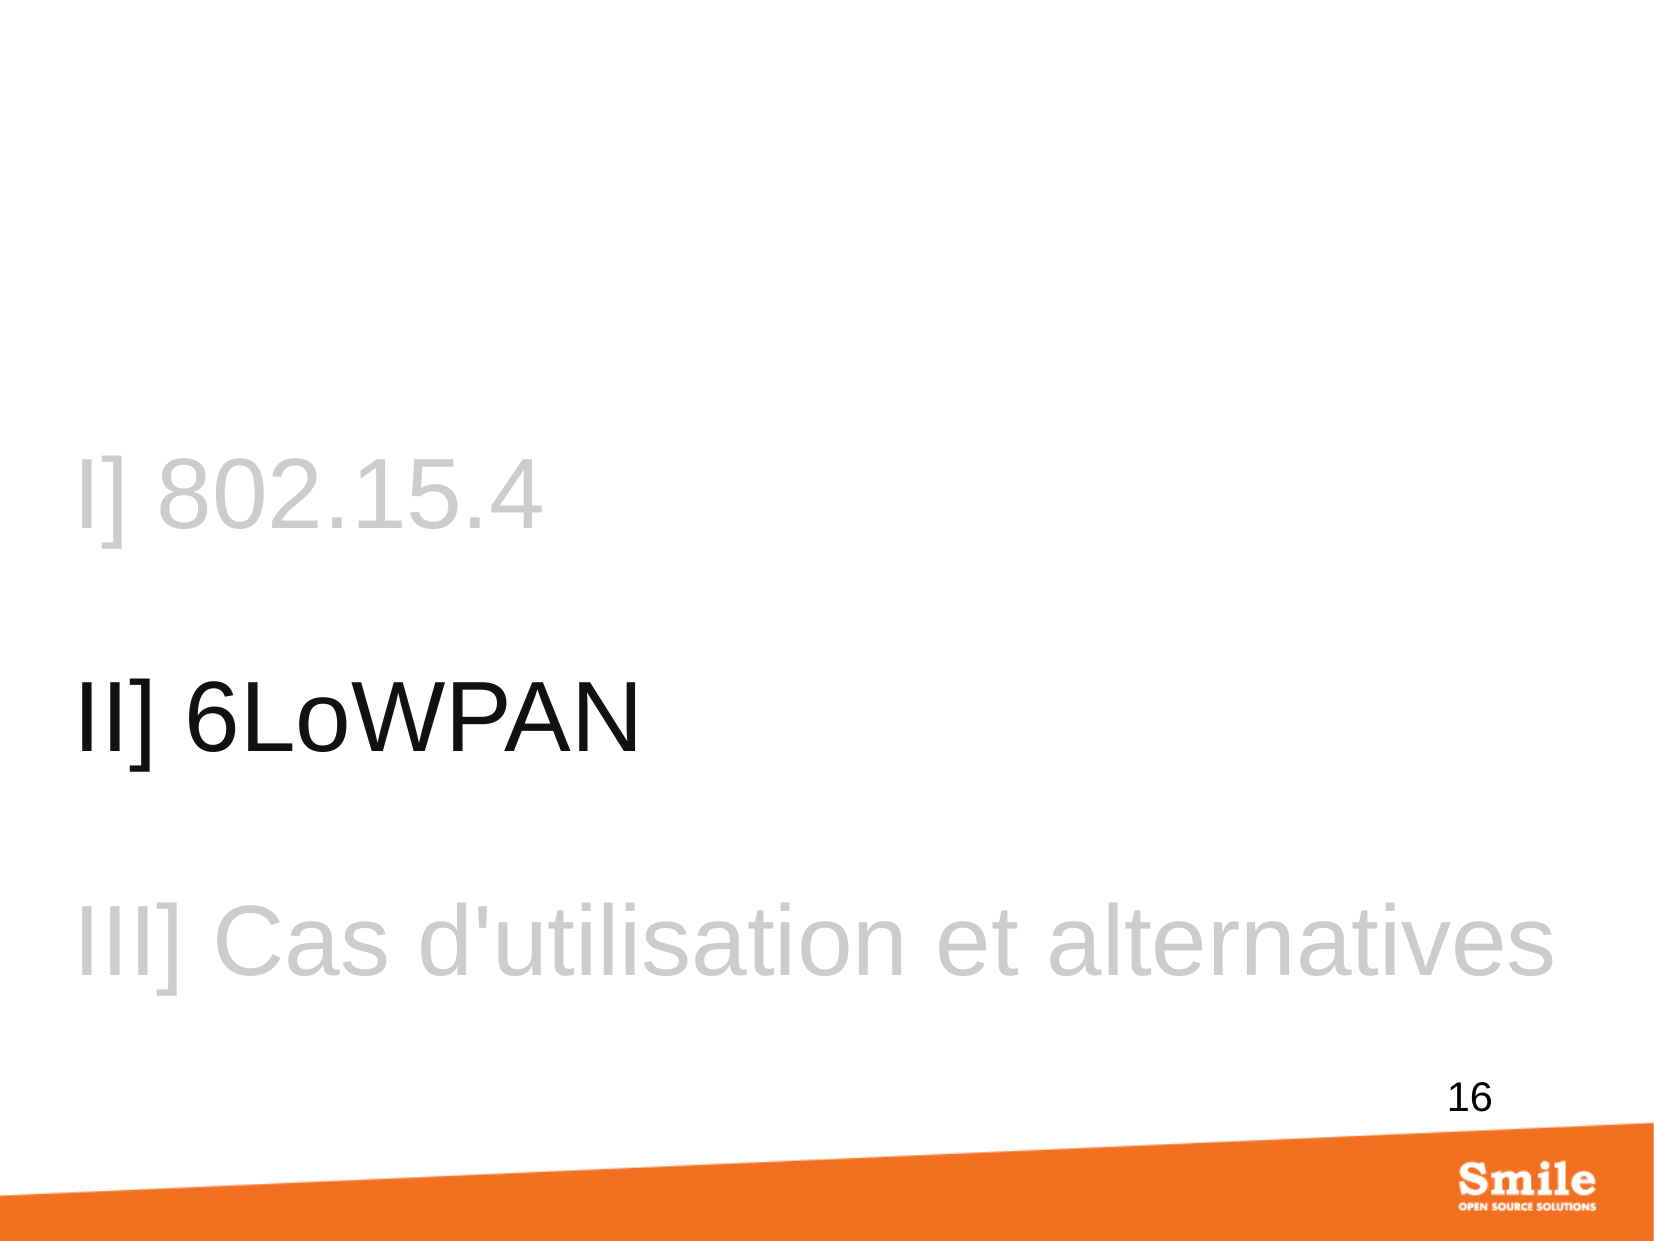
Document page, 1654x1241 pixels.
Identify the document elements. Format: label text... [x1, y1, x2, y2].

text_box I] 802.15.4 II] 6LoWPAN III] Cas d'utilisation et alternatives [59, 318, 1619, 1048]
picture [0, 0, 1654, 1241]
